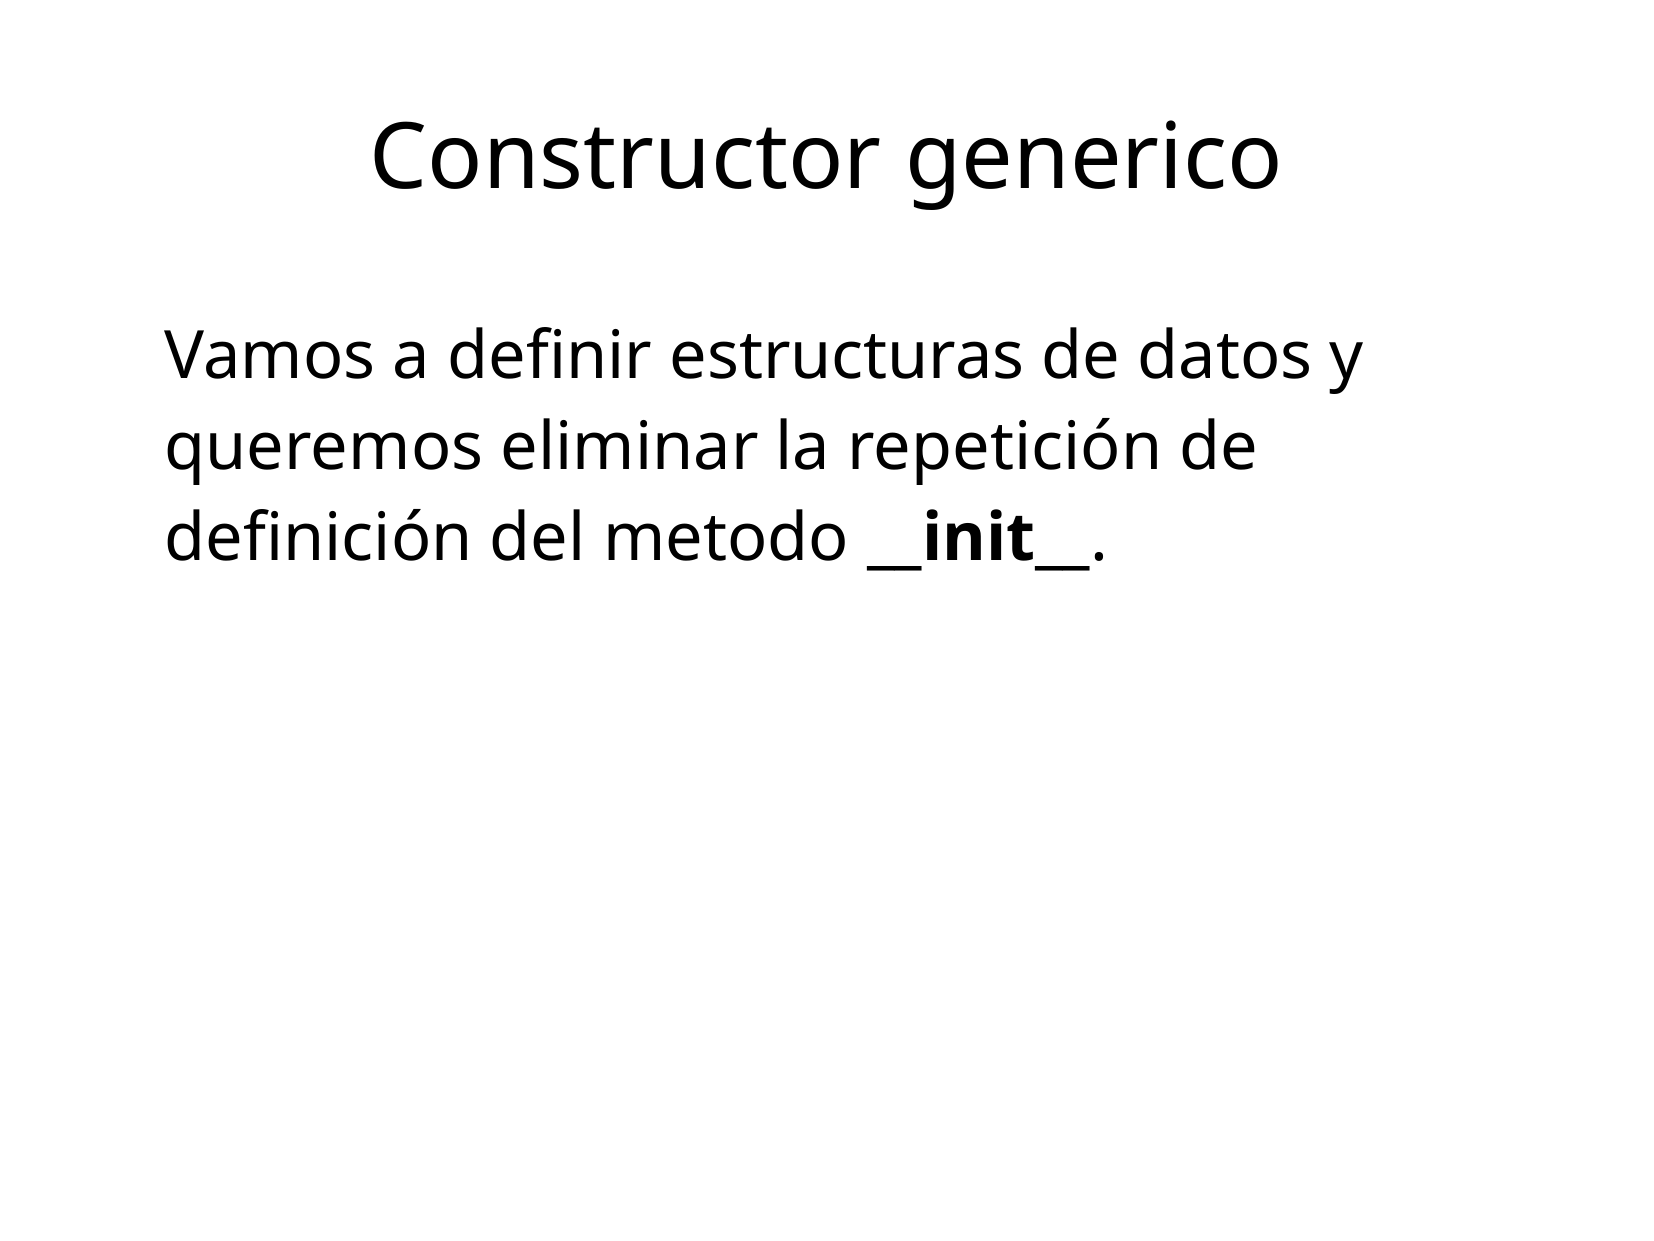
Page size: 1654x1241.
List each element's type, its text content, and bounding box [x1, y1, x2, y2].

text_box Vamos a definir estructuras de datos y queremos eliminar la repetición de definición del metodo __init__. [150, 300, 1501, 550]
title Constructor generico [82, 49, 1571, 257]
